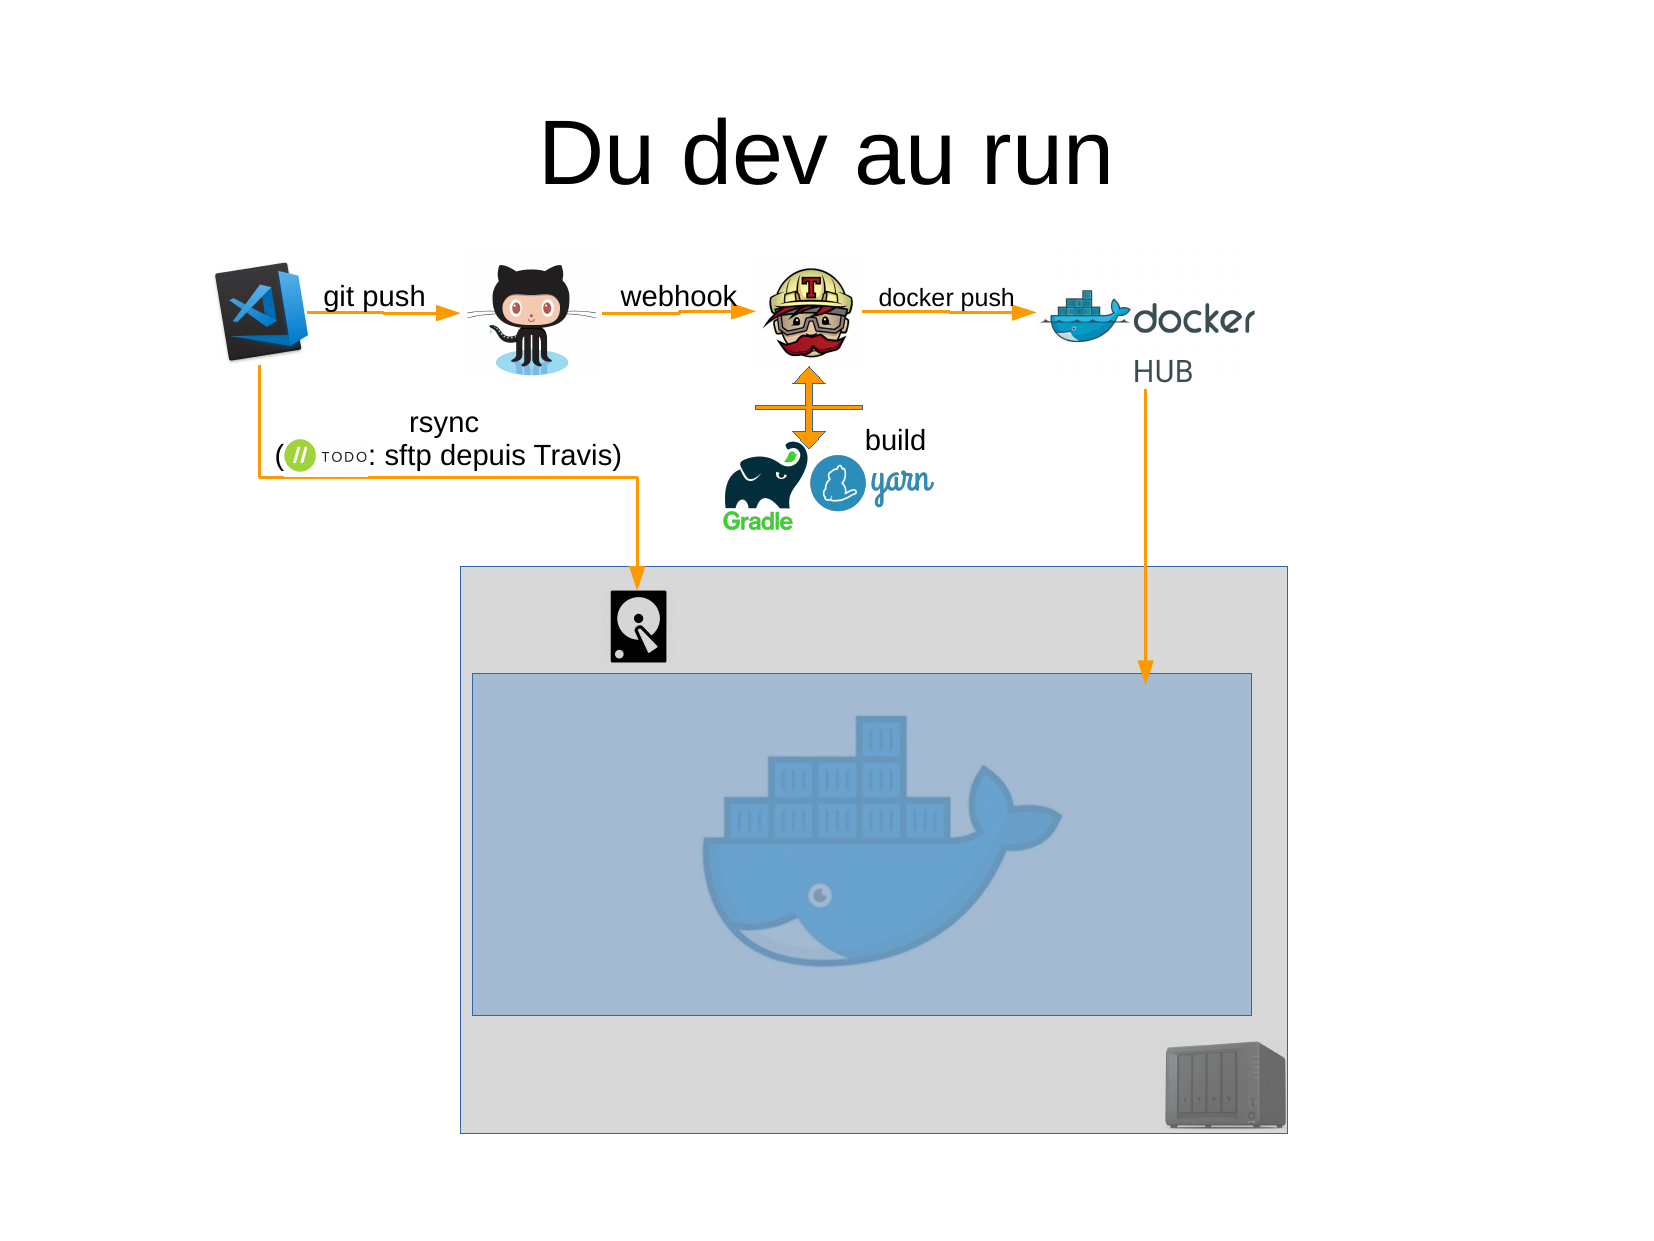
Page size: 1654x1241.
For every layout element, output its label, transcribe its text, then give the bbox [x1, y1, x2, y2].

text_box [460, 566, 1288, 1134]
picture [720, 439, 940, 532]
picture [755, 256, 863, 367]
picture [212, 261, 308, 365]
picture [460, 250, 603, 376]
picture [284, 434, 368, 477]
picture [1036, 235, 1255, 390]
text_box build [755, 366, 863, 448]
title Du dev au run [82, 49, 1571, 257]
picture [601, 590, 674, 663]
